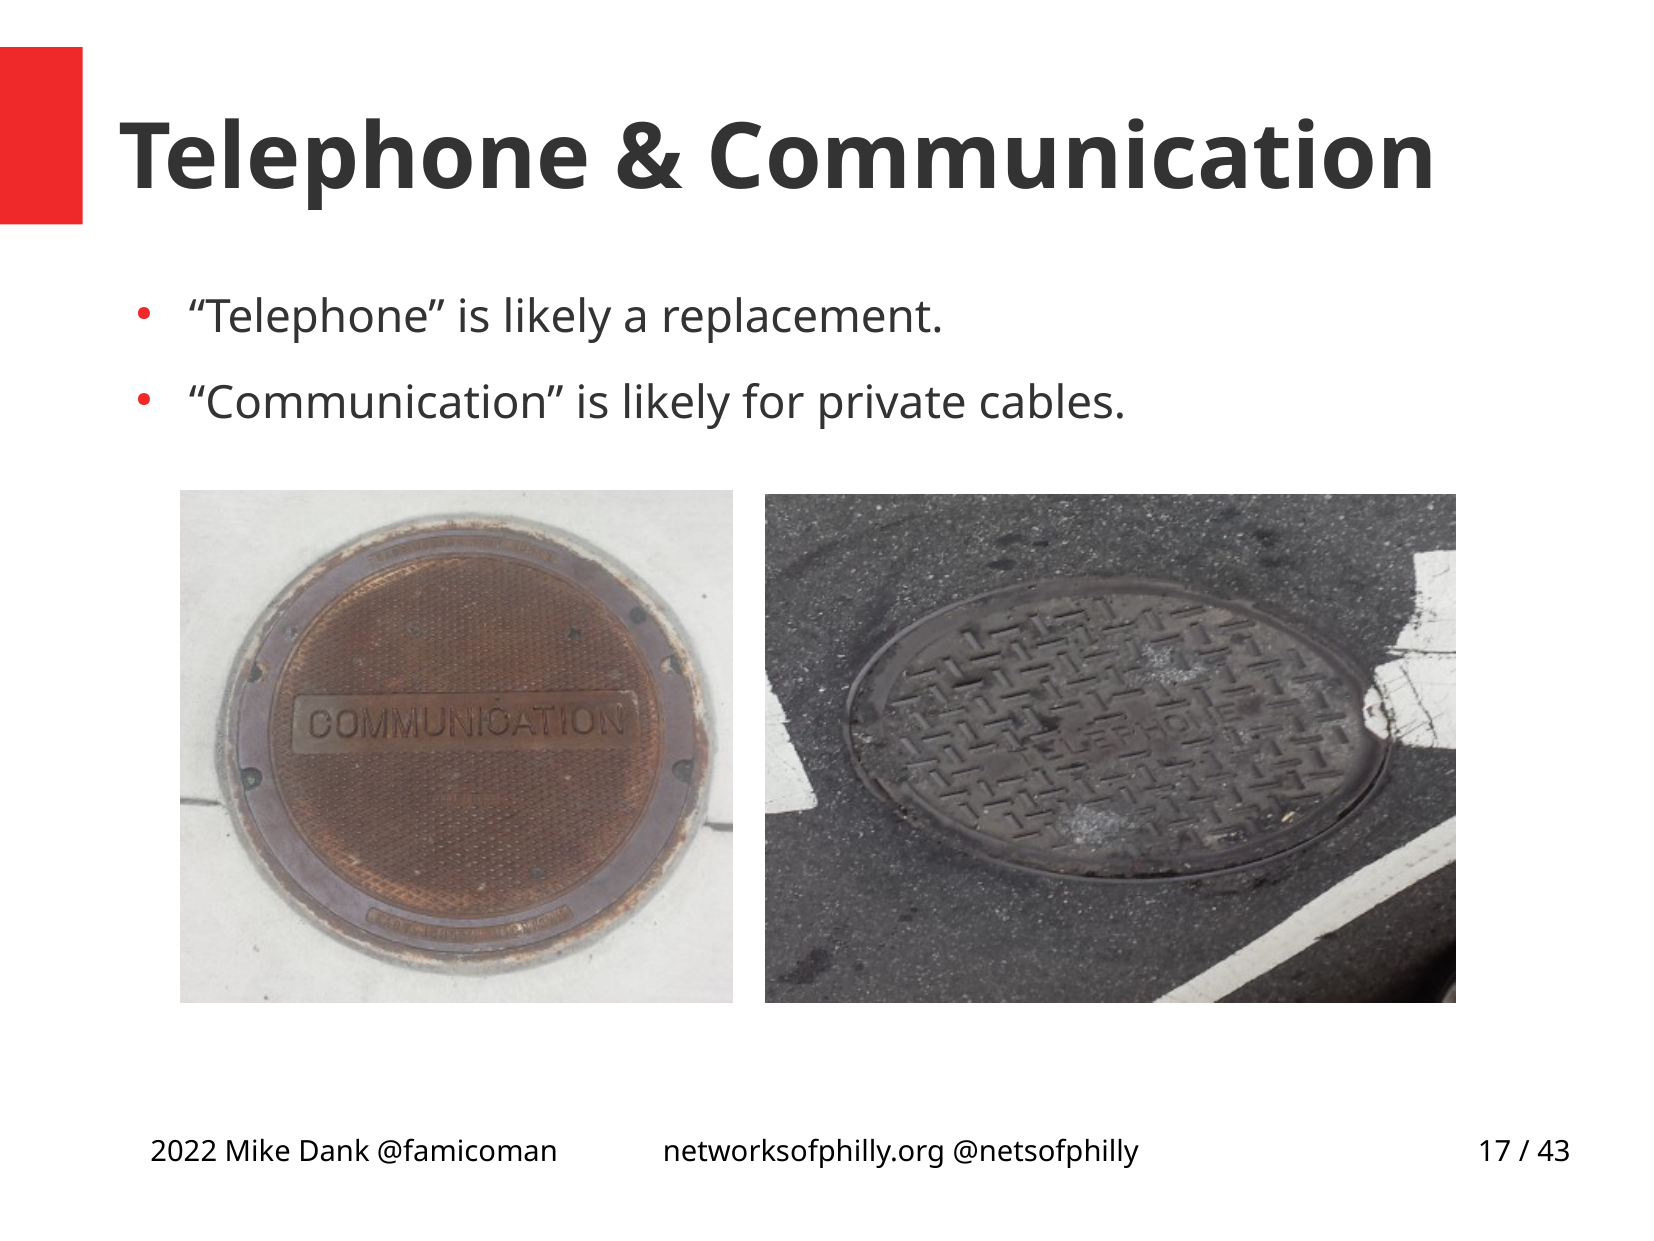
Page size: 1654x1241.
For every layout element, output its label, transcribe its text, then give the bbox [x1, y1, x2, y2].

picture [765, 494, 1456, 1003]
picture [180, 490, 733, 1003]
title Telephone & Communication [118, 49, 1571, 257]
list “Telephone” is likely a replacement. “Communication” is likely for private cables. [118, 283, 1536, 1003]
